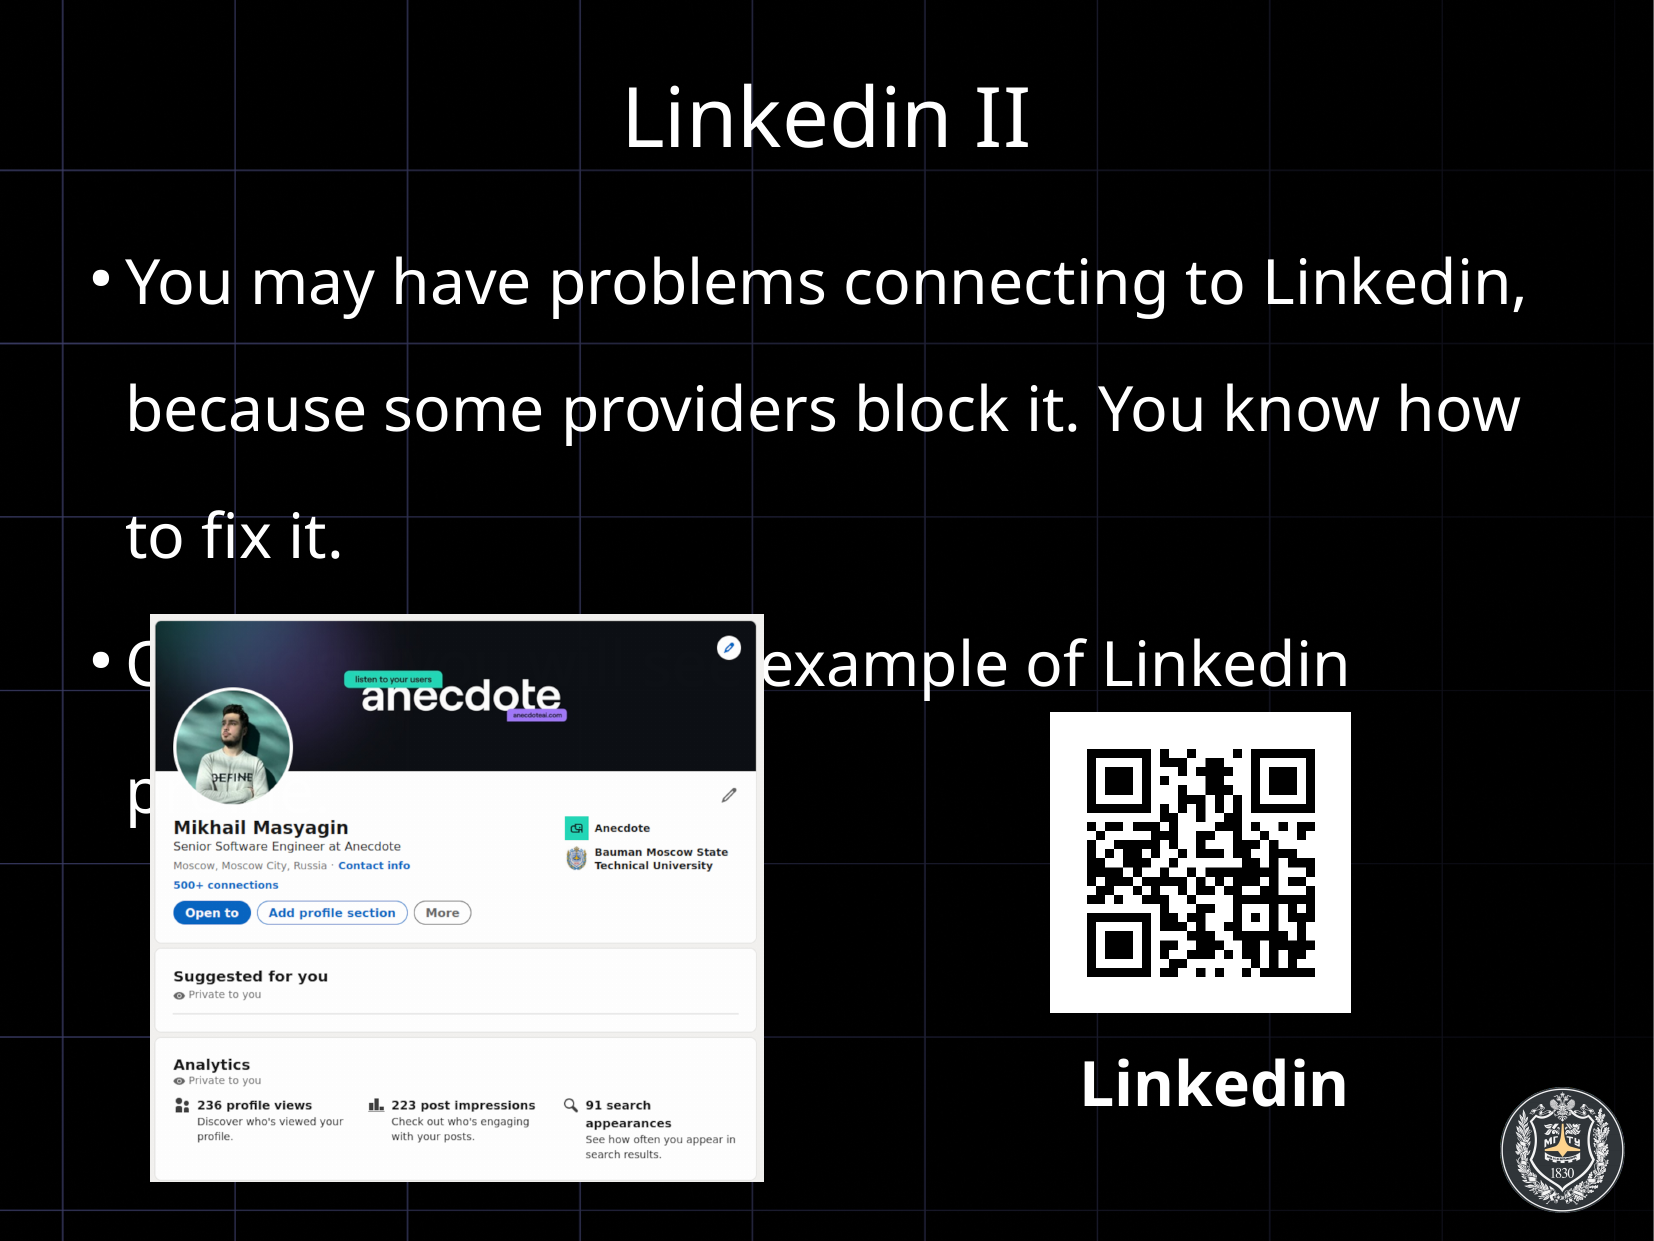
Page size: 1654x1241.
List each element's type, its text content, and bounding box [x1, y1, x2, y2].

picture [0, 0, 1654, 1241]
text_box Linkedin [1065, 990, 1366, 1099]
text_box You may have problems connecting to Linkedin, because some providers block it. You know how to fix it. On video you will see example of Linkedin profile. [75, 187, 1576, 578]
title Linkedin II [82, 37, 1571, 187]
